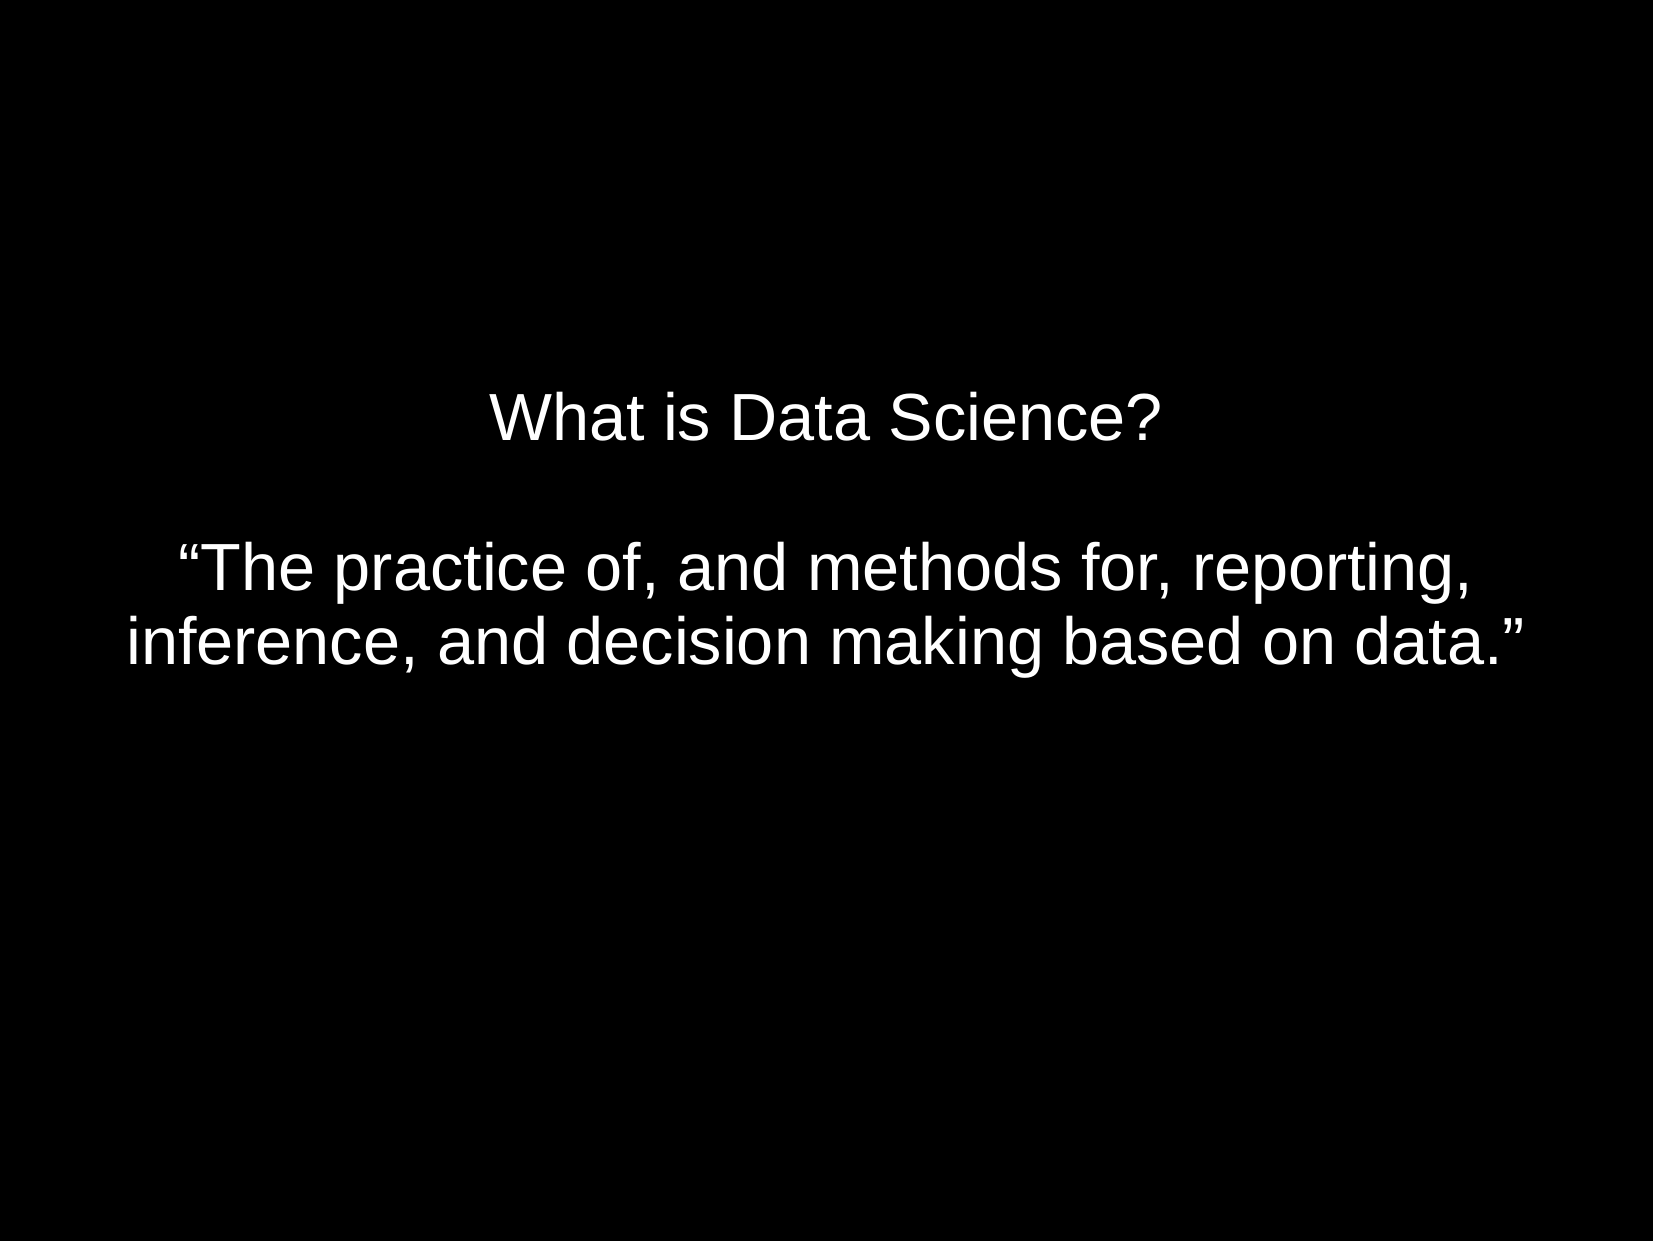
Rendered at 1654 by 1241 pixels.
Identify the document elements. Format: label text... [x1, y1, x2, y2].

subtitle What is Data Science? “The practice of, and methods for, reporting, inference, and decision making based on data.” [82, 49, 1571, 1010]
